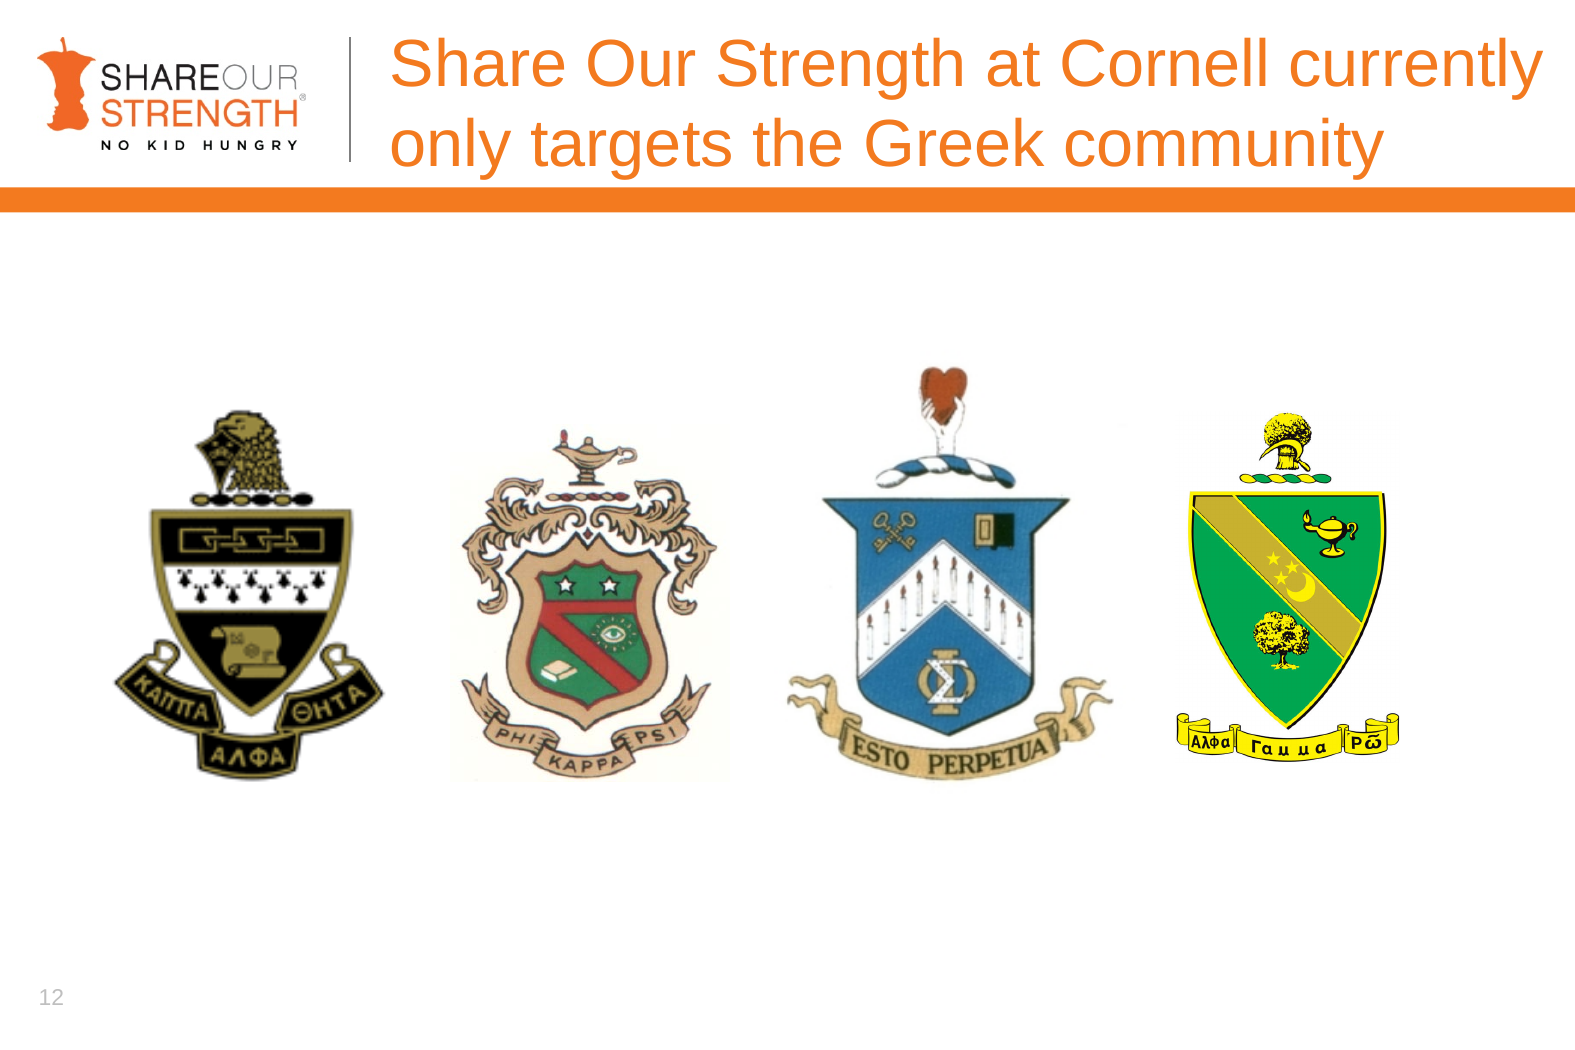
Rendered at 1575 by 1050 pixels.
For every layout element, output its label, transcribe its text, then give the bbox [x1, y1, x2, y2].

picture [99, 399, 400, 794]
picture [450, 424, 730, 782]
title Share Our Strength at Cornell currently only targets the Greek community [375, 12, 1563, 108]
picture [37, 37, 306, 150]
picture [774, 349, 1135, 800]
picture [1175, 411, 1400, 763]
